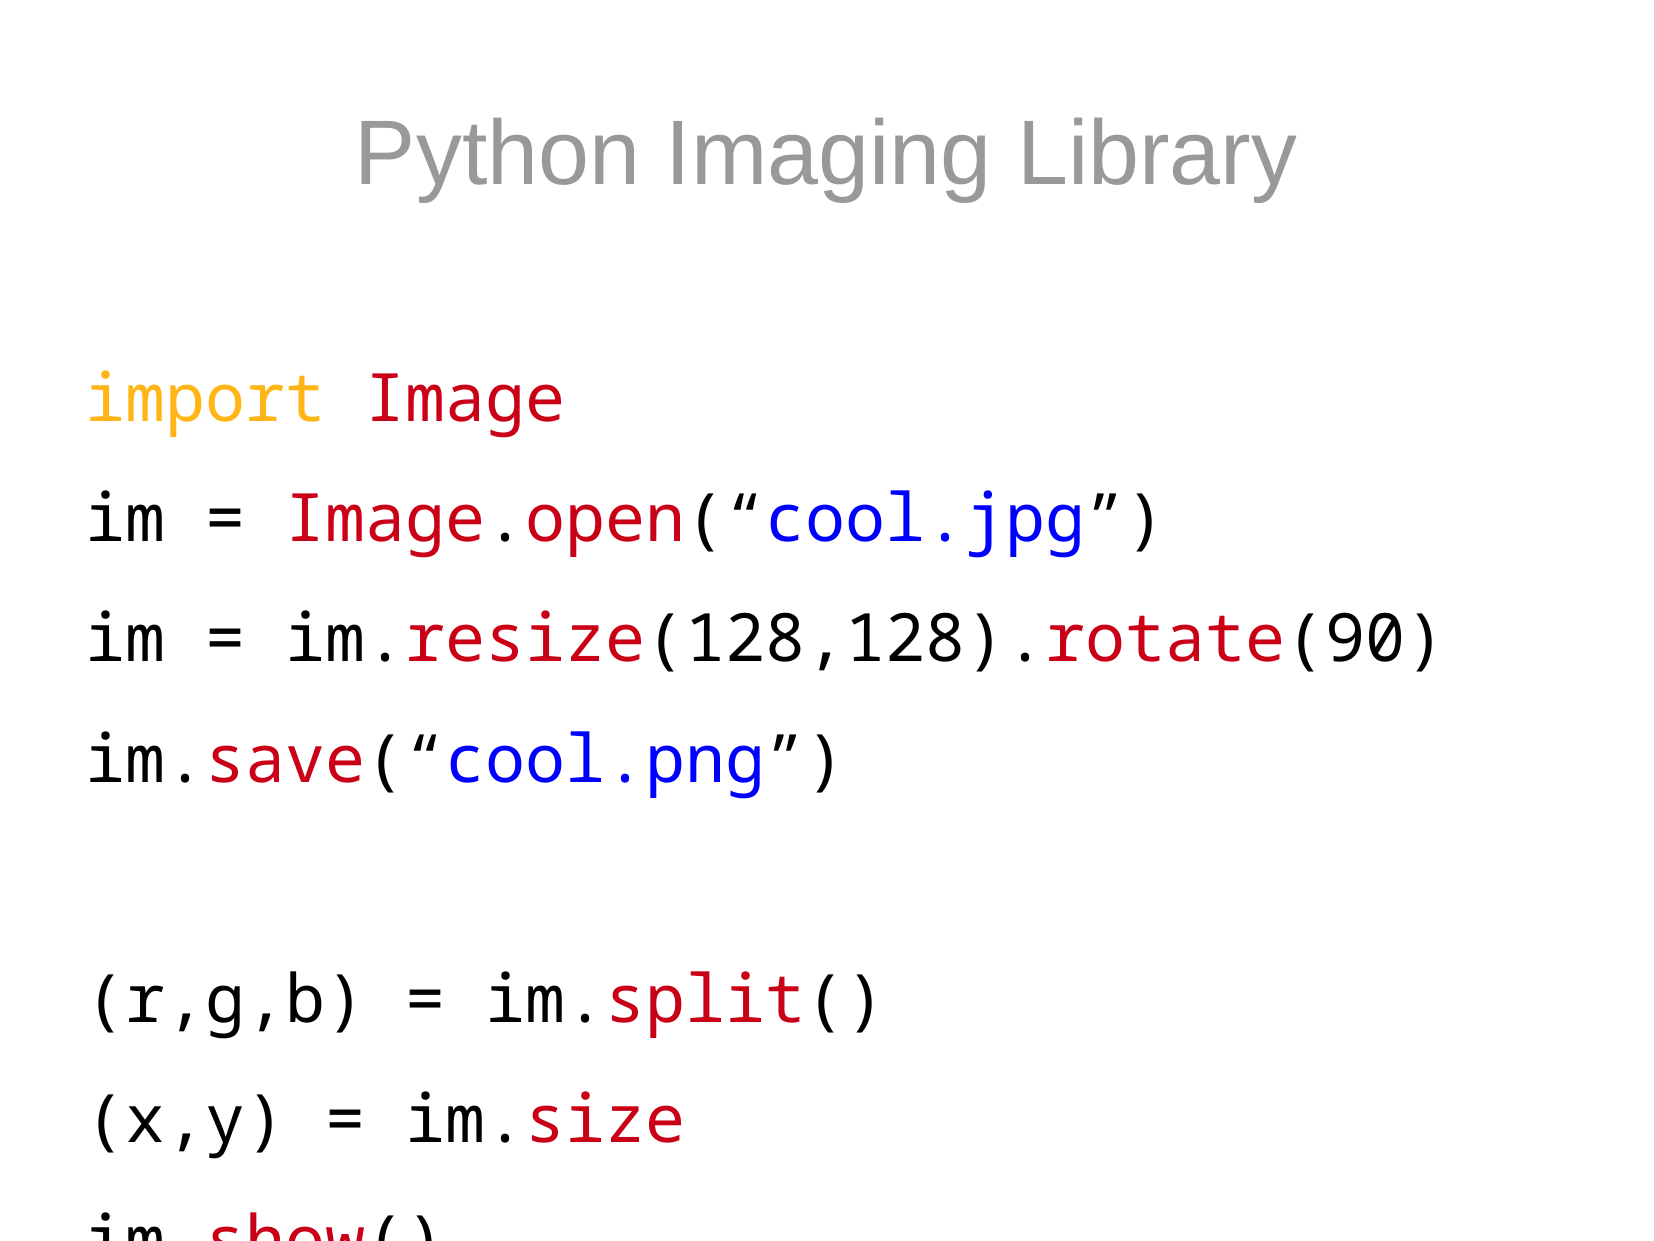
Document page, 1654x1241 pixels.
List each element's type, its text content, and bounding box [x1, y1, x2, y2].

list import Image im = Image.open(“cool.jpg”) im = im.resize(128,128).rotate(90) im.save(“cool.png”) (r,g,b) = im.split() (x,y) = im.size im.show() [67, 349, 1632, 1241]
text_box [104, 620, 1521, 705]
title Python Imaging Library [82, 49, 1571, 257]
